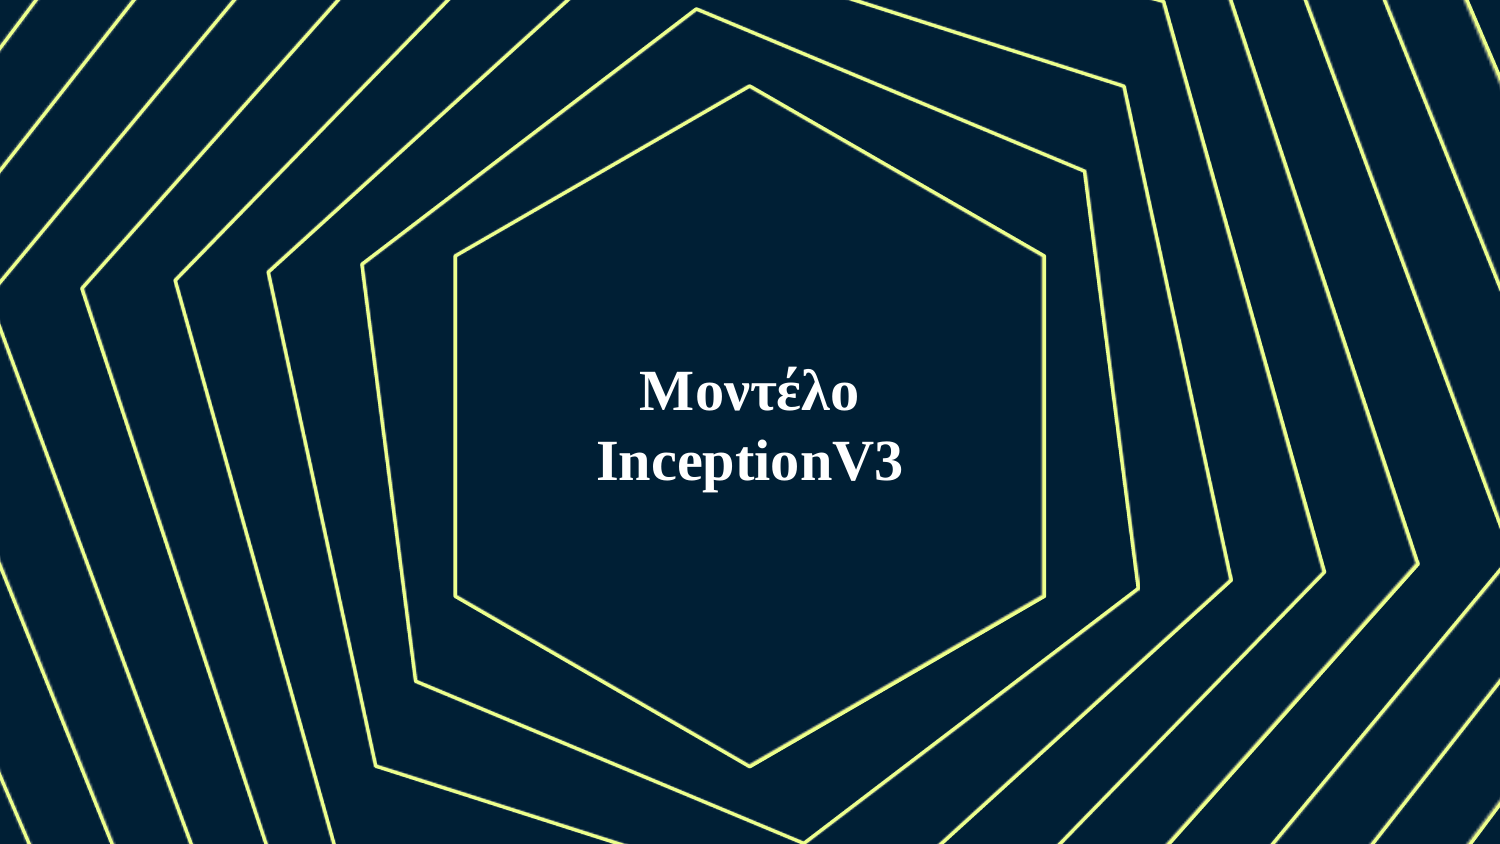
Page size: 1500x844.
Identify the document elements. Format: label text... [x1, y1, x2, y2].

title Μοντέλο InceptionV3 [472, 285, 1028, 558]
